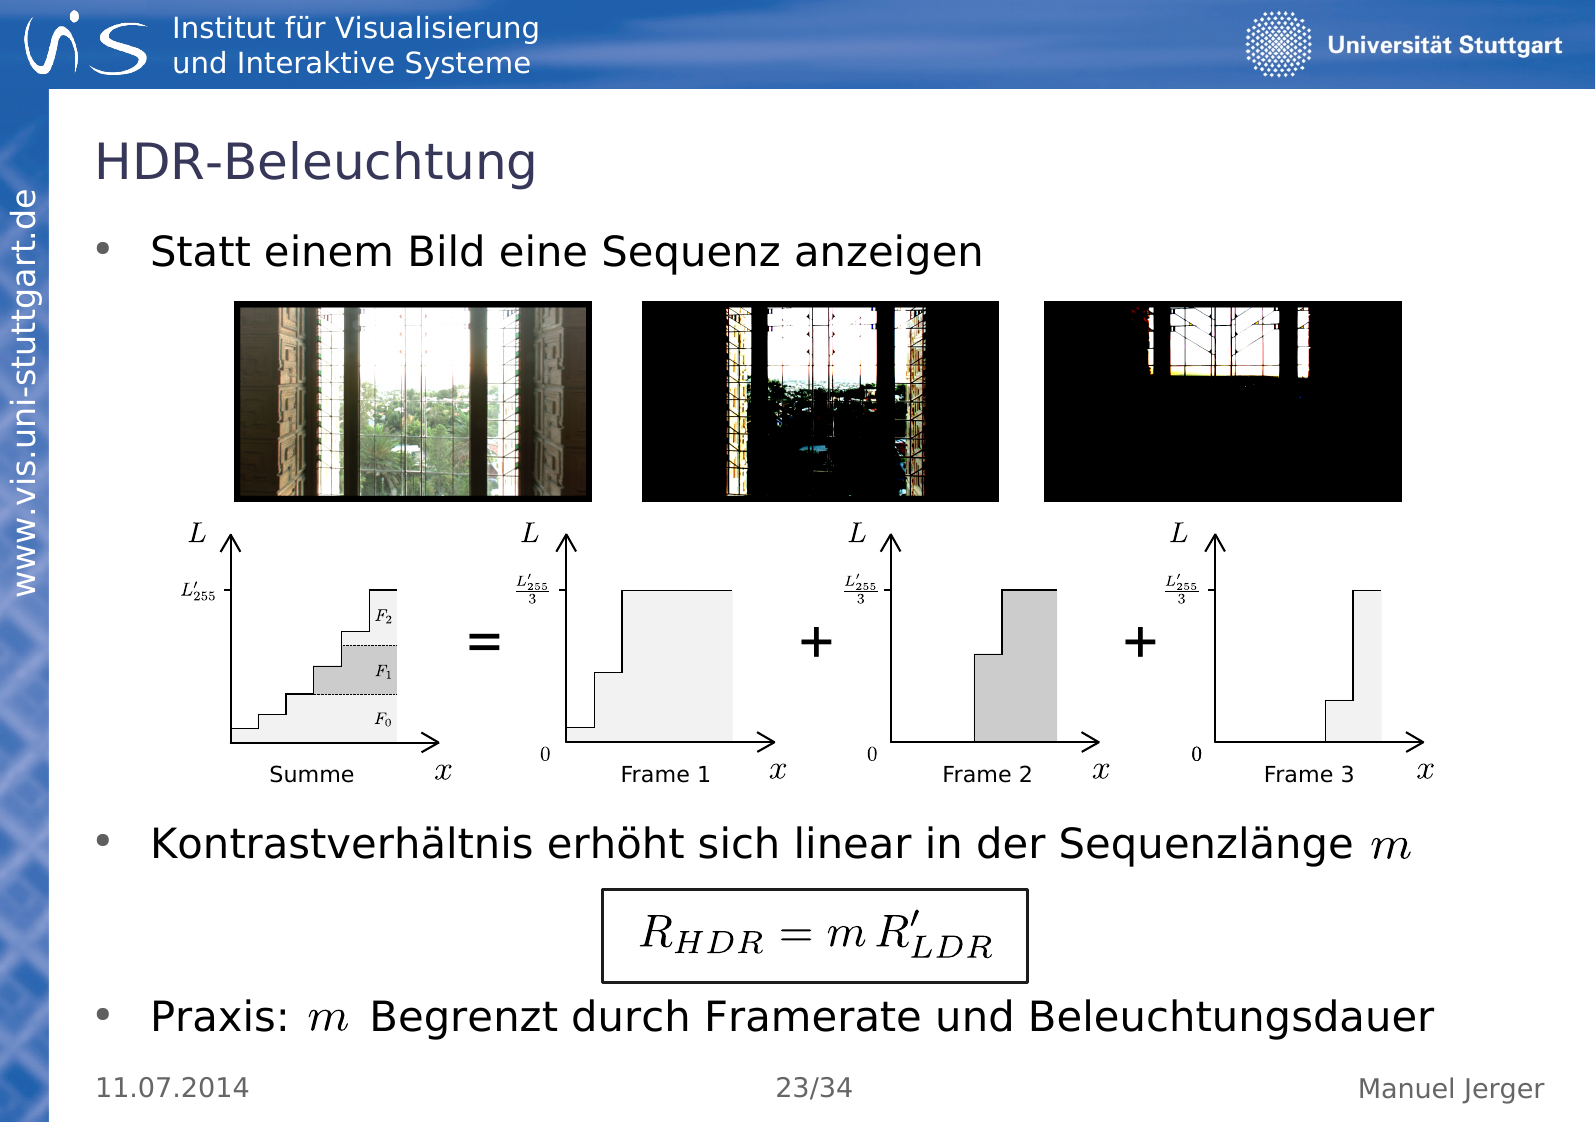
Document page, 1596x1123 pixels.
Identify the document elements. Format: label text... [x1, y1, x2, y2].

picture [1044, 301, 1402, 502]
text_box [637, 909, 993, 959]
text_box [1370, 837, 1413, 860]
text_box [307, 1009, 350, 1031]
picture [642, 301, 999, 502]
list Statt einem Bild eine Sequenz anzeigen Kontrastverhältnis erhöht sich linear in der Sequenzlänge Praxis: Begrenzt durch Framerate und Beleuchtungsdauer [94, 224, 1548, 1052]
picture [178, 519, 1437, 786]
picture [0, 0, 49, 1122]
picture [24, 0, 1596, 89]
picture [234, 301, 592, 502]
title HDR-Beleuchtung [94, 117, 1534, 201]
